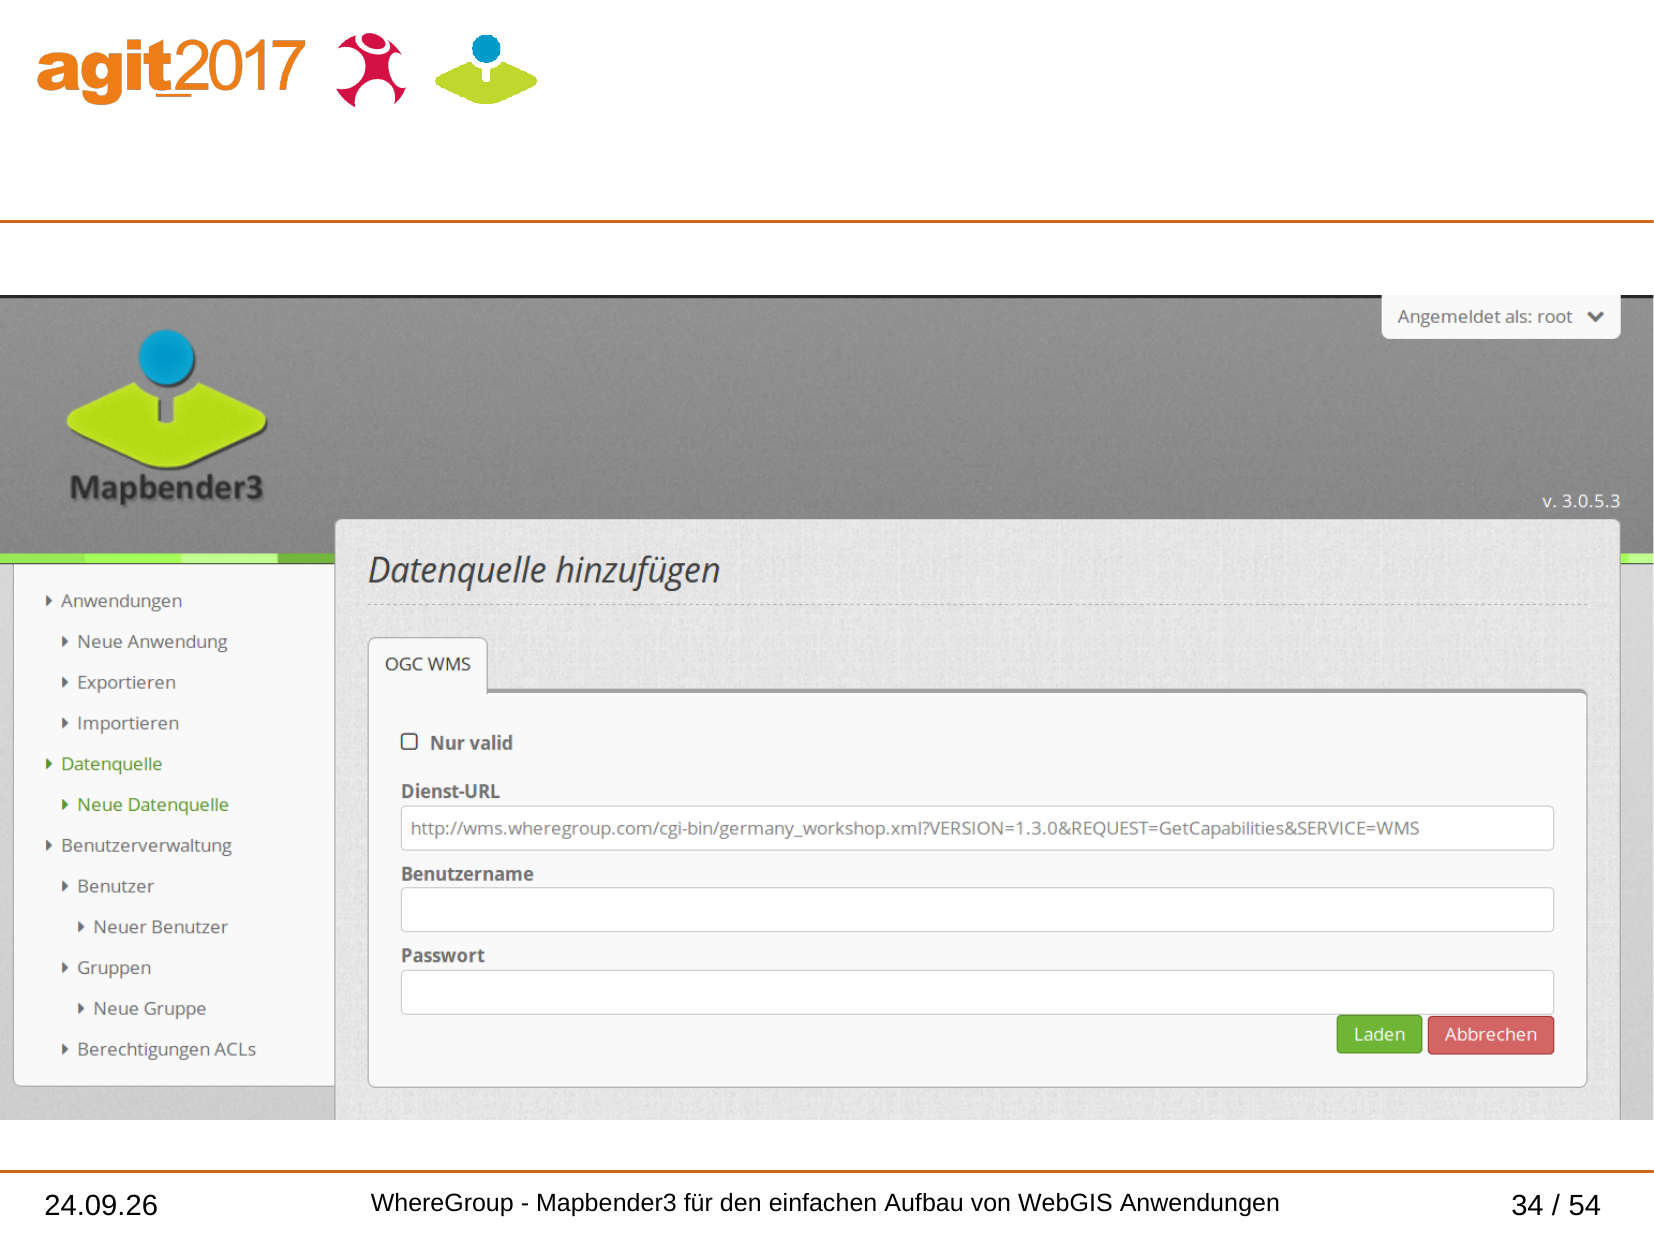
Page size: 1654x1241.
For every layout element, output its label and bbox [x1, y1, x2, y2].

picture [0, 295, 1654, 1120]
picture [435, 35, 538, 104]
picture [35, 23, 308, 107]
